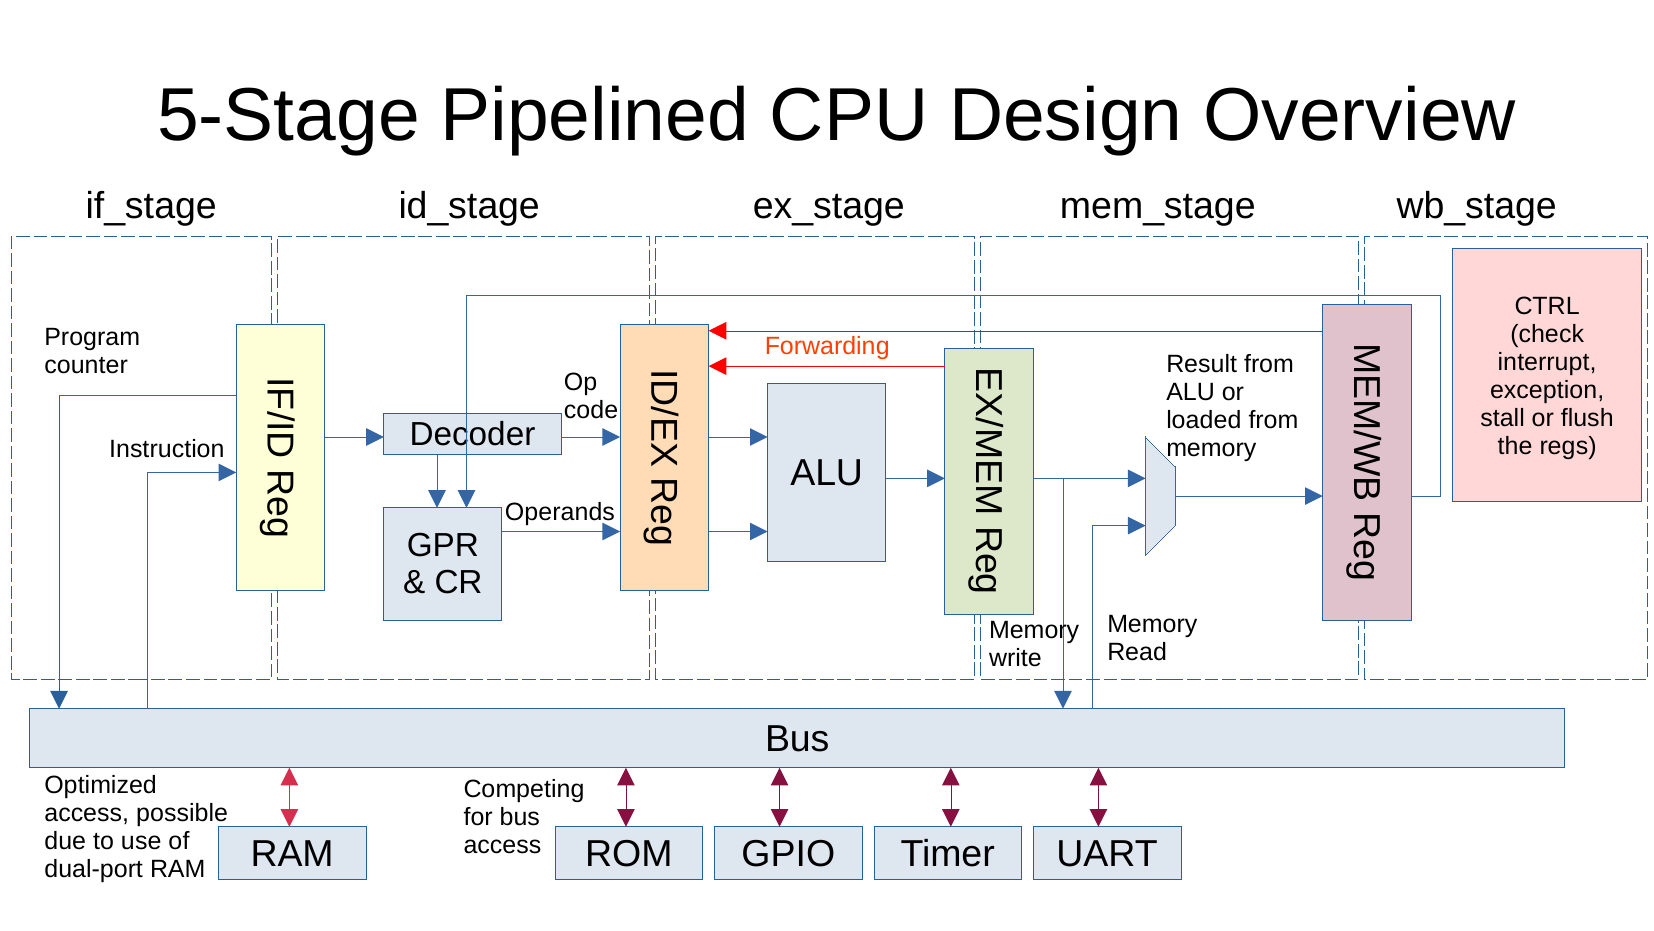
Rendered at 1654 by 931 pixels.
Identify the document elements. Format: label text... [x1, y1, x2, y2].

text_box ROM [626, 843, 636, 864]
text_box ALU [767, 383, 886, 562]
text_box Timer [874, 826, 1022, 880]
text_box Memory Read [1092, 602, 1241, 702]
text_box Decoder [383, 413, 466, 455]
text_box ID/EX Reg [620, 324, 709, 591]
text_box Forwarding [750, 324, 1081, 368]
text_box Optimized access, possible due to use of dual-port RAM [29, 763, 260, 919]
text_box id_stage [383, 177, 562, 234]
text_box ROM [555, 826, 703, 880]
text_box Operands [490, 490, 620, 533]
text_box [1145, 436, 1176, 556]
text_box Instruction [94, 427, 236, 471]
title 5-Stage Pipelined CPU Design Overview [82, 37, 1571, 193]
text_box wb_stage [1381, 177, 1625, 237]
text_box Op code [549, 360, 620, 432]
text_box mem_stage [1045, 177, 1288, 277]
text_box Competing for bus access [448, 767, 626, 867]
text_box MEM/WB Reg [1322, 304, 1412, 621]
text_box Memory write [974, 608, 1123, 708]
text_box UART [1033, 826, 1182, 880]
text_box EX/MEM Reg [944, 368, 1034, 615]
text_box GPIO [714, 826, 863, 880]
text_box RAM [260, 826, 367, 880]
text_box Decoder [456, 429, 466, 443]
text_box Program counter [29, 315, 207, 387]
text_box Decoder [467, 413, 562, 455]
text_box CTRL (check interrupt, exception, stall or flush the regs) [1452, 248, 1642, 502]
text_box Result from ALU or loaded from memory [1151, 342, 1322, 470]
text_box IF/ID Reg [236, 324, 325, 591]
text_box if_stage [70, 177, 249, 234]
text_box ex_stage [738, 177, 945, 276]
text_box GPR & CR [383, 507, 502, 621]
text_box Bus [29, 708, 1565, 768]
text_box RAM [260, 843, 271, 853]
